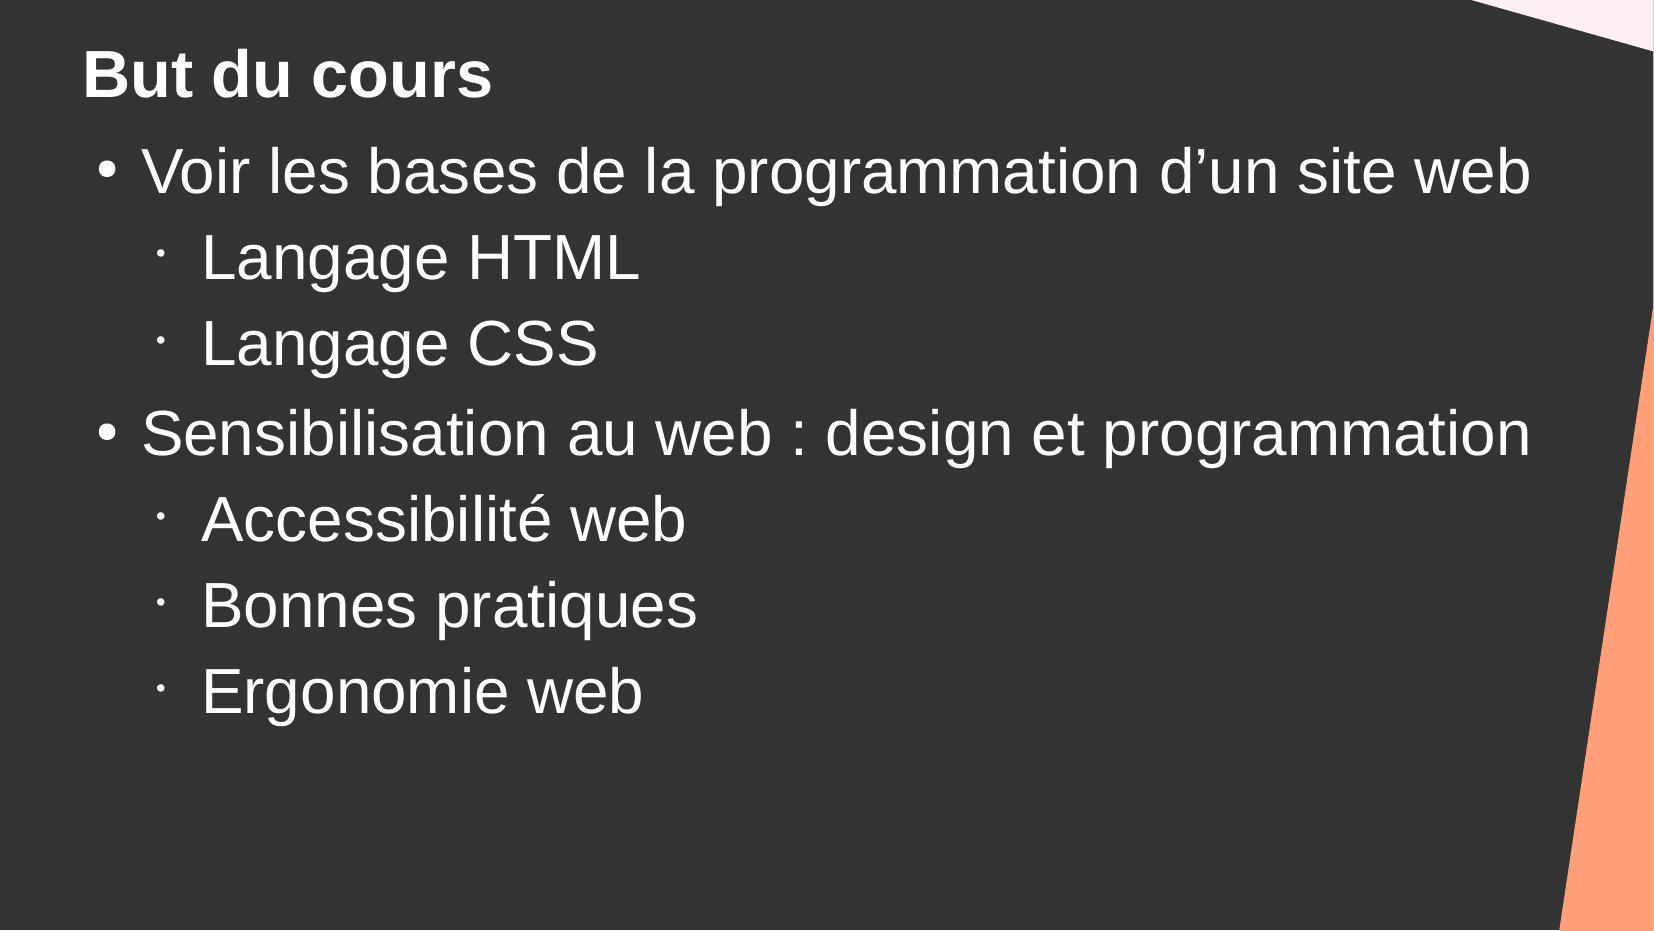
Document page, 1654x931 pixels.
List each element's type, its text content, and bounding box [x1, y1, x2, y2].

text_box [1471, 0, 1654, 52]
list Voir les bases de la programmation d’un site web Langage HTML Langage CSS Sensibilisation au web : design et programmation Accessibilité web Bonnes pratiques Ergonomie web [80, 135, 1559, 762]
title But du cours [82, 36, 1571, 122]
text_box [1559, 300, 1654, 931]
